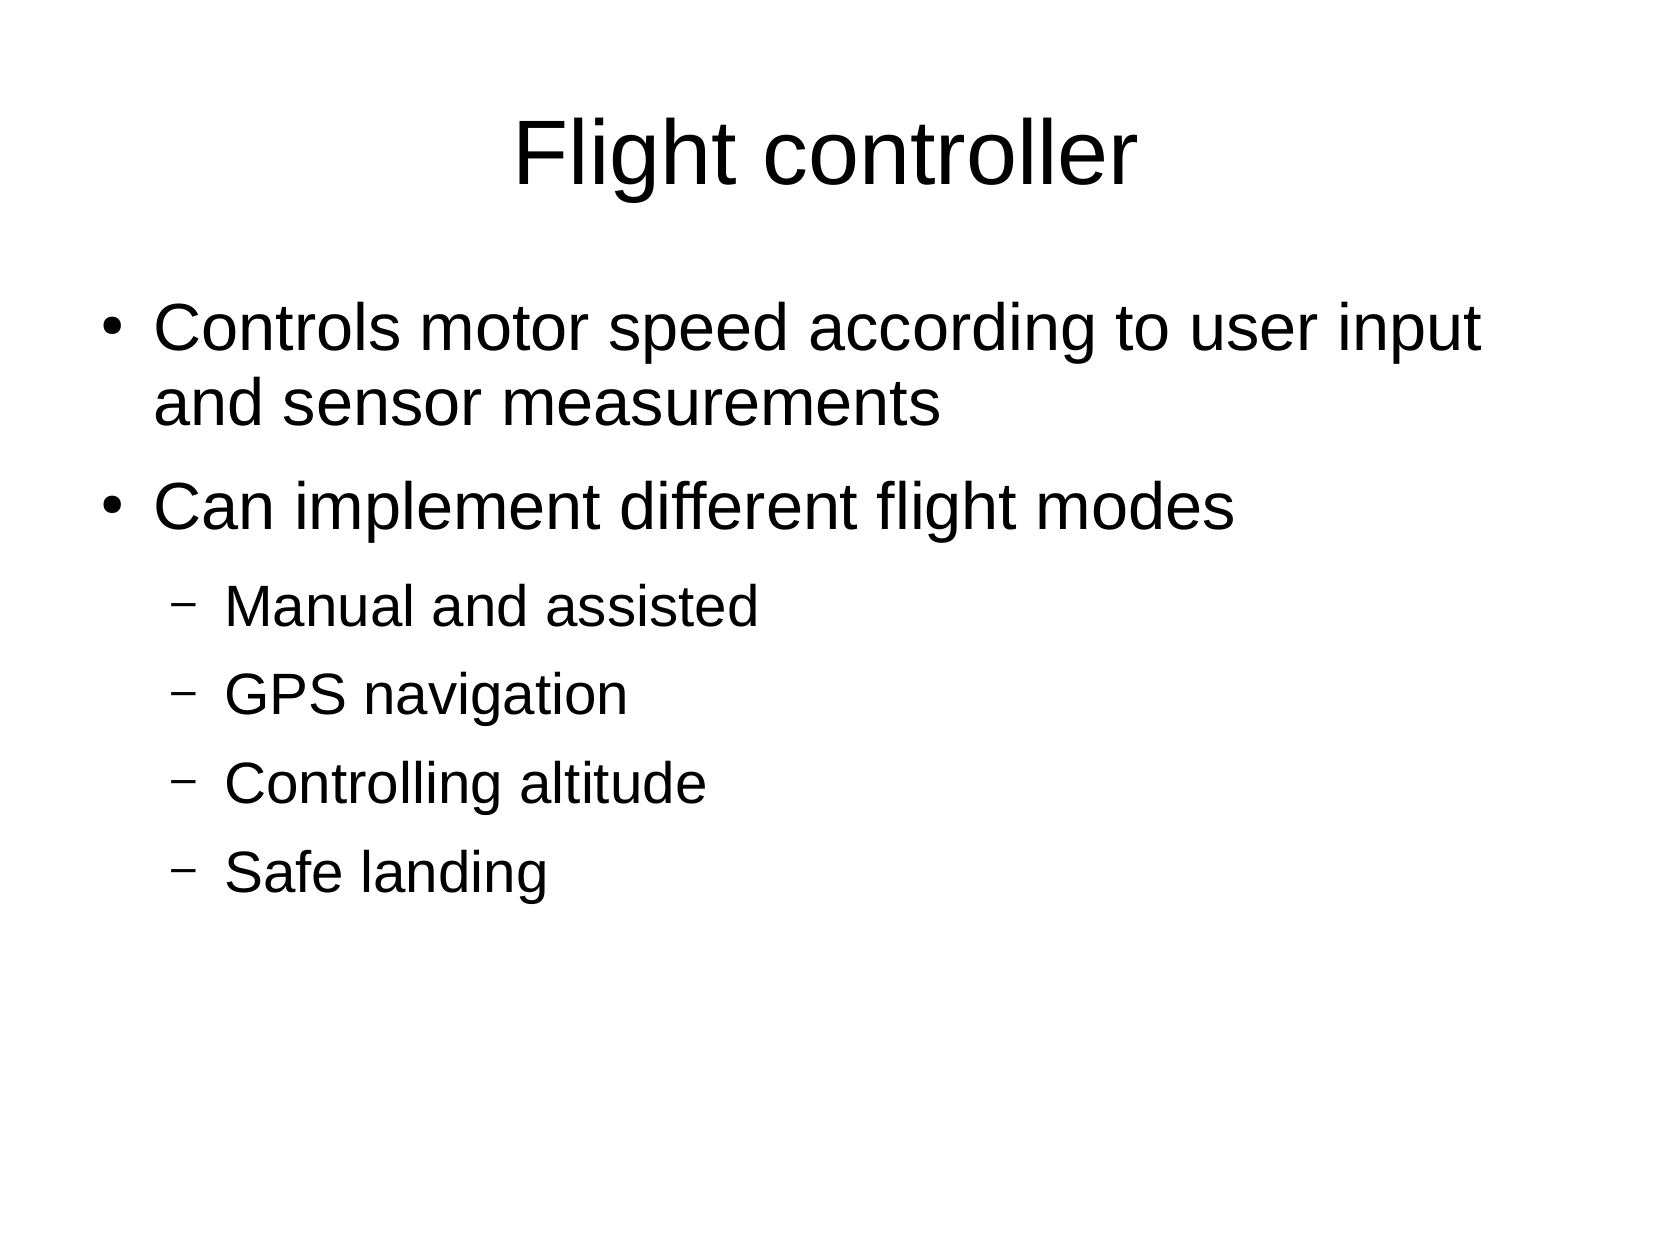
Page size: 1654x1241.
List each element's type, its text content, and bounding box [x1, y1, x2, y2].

title Flight controller [82, 49, 1571, 257]
list Controls motor speed according to user input and sensor measurements Can implement different flight modes Manual and assisted GPS navigation Controlling altitude Safe landing [82, 290, 1571, 1109]
